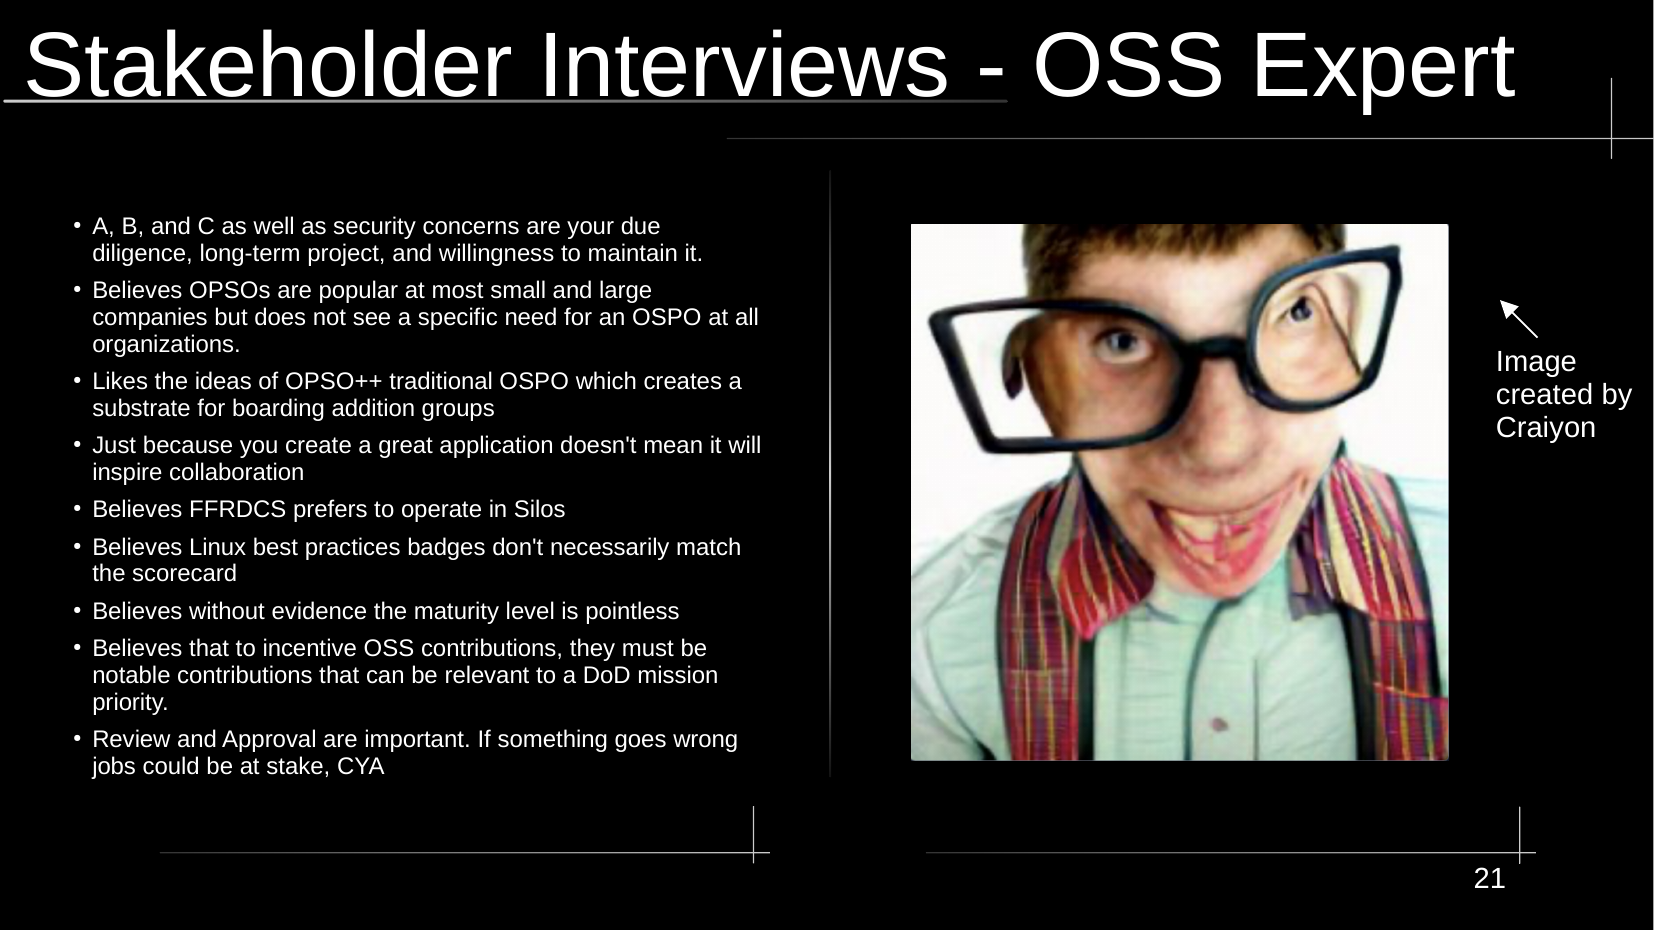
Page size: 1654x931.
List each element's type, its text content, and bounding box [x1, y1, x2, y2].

title Stakeholder Interviews - OSS Expert [23, 11, 1589, 119]
picture [911, 224, 1449, 761]
text_box Image created by Craiyon [1480, 337, 1654, 451]
list A, B, and C as well as security concerns are your due diligence, long-term project, and willingness to maintain it. Believes OPSOs are popular at most small and large companies but does not see a specific need for an OSPO at all organizations. Likes the ideas of OPSO++ traditional OSPO which creates a substrate for boarding addition groups Just because you create a great application doesn't mean it will inspire collaboration Believes FFRDCS prefers to operate in Silos Believes Linux best practices badges don't necessarily match the scorecard Believes without evidence the maturity level is pointless Believes that to incentive OSS contributions, they must be notable contributions that can be relevant to a DoD mission priority. Review and Approval are important. If something goes wrong jobs could be at stake, CYA [39, 212, 766, 788]
